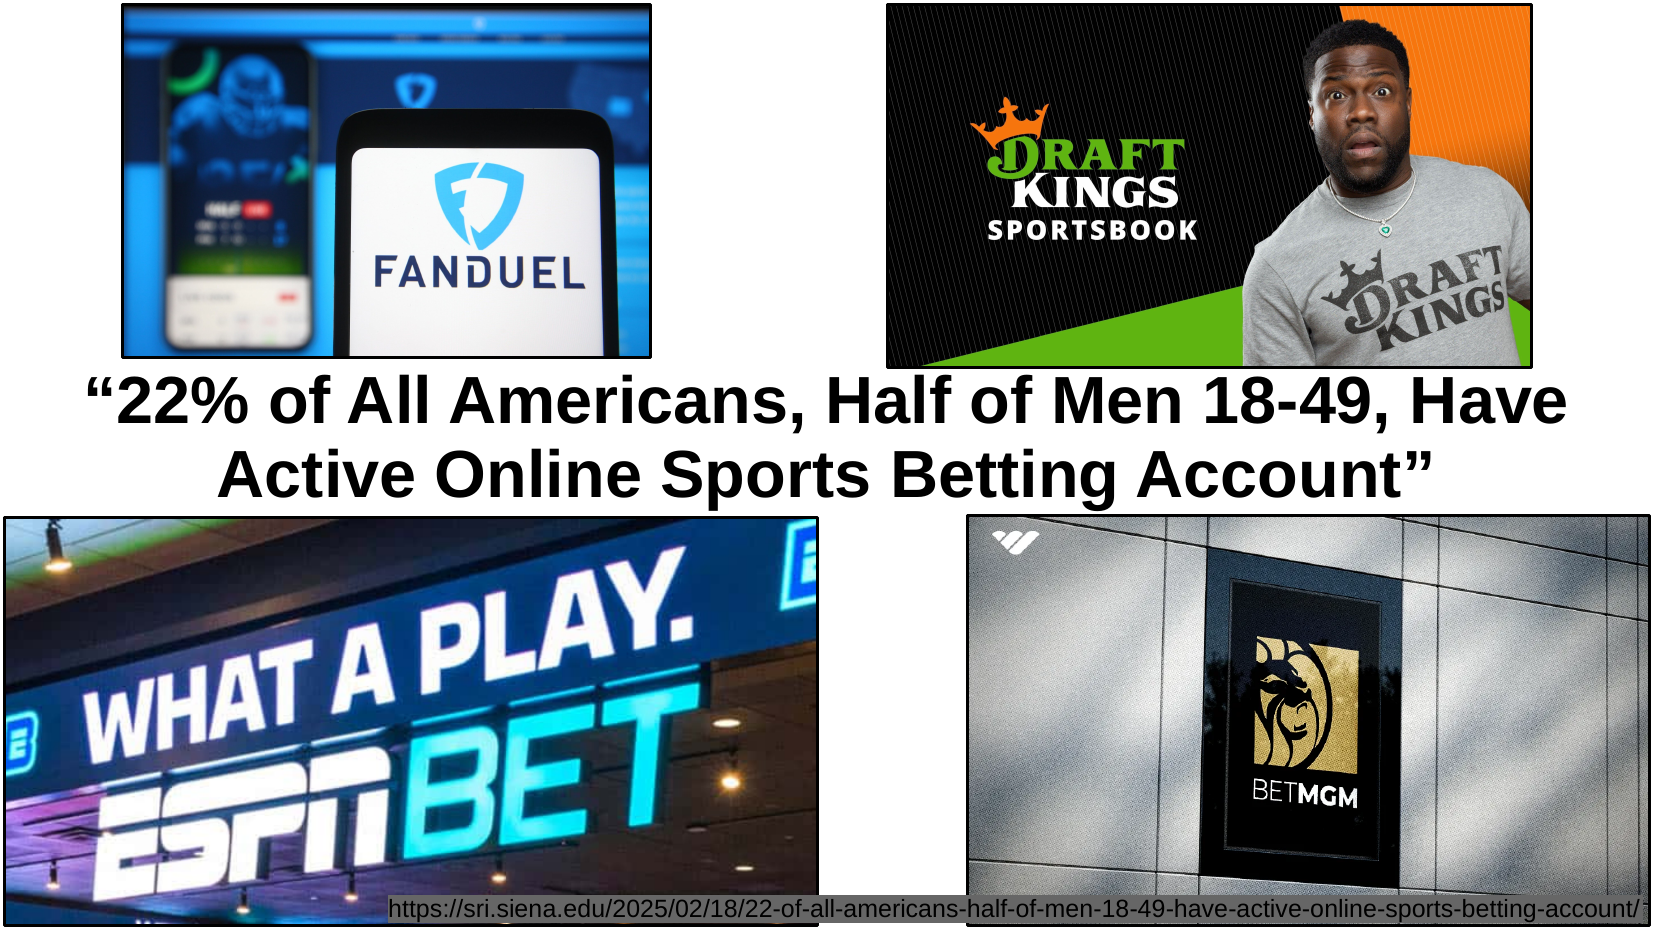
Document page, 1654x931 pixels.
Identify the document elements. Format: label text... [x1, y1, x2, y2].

title “22% of All Americans, Half of Men 18-49, Have Active Online Sports Betting Account” [82, 362, 1571, 564]
text_box https://sri.siena.edu/2025/02/18/22-of-all-americans-half-of-men-18-49-have-active-online-sports-betting-account/ [373, 887, 1654, 931]
picture [969, 517, 1648, 887]
picture [5, 519, 817, 925]
picture [888, 5, 1530, 367]
picture [124, 5, 650, 356]
